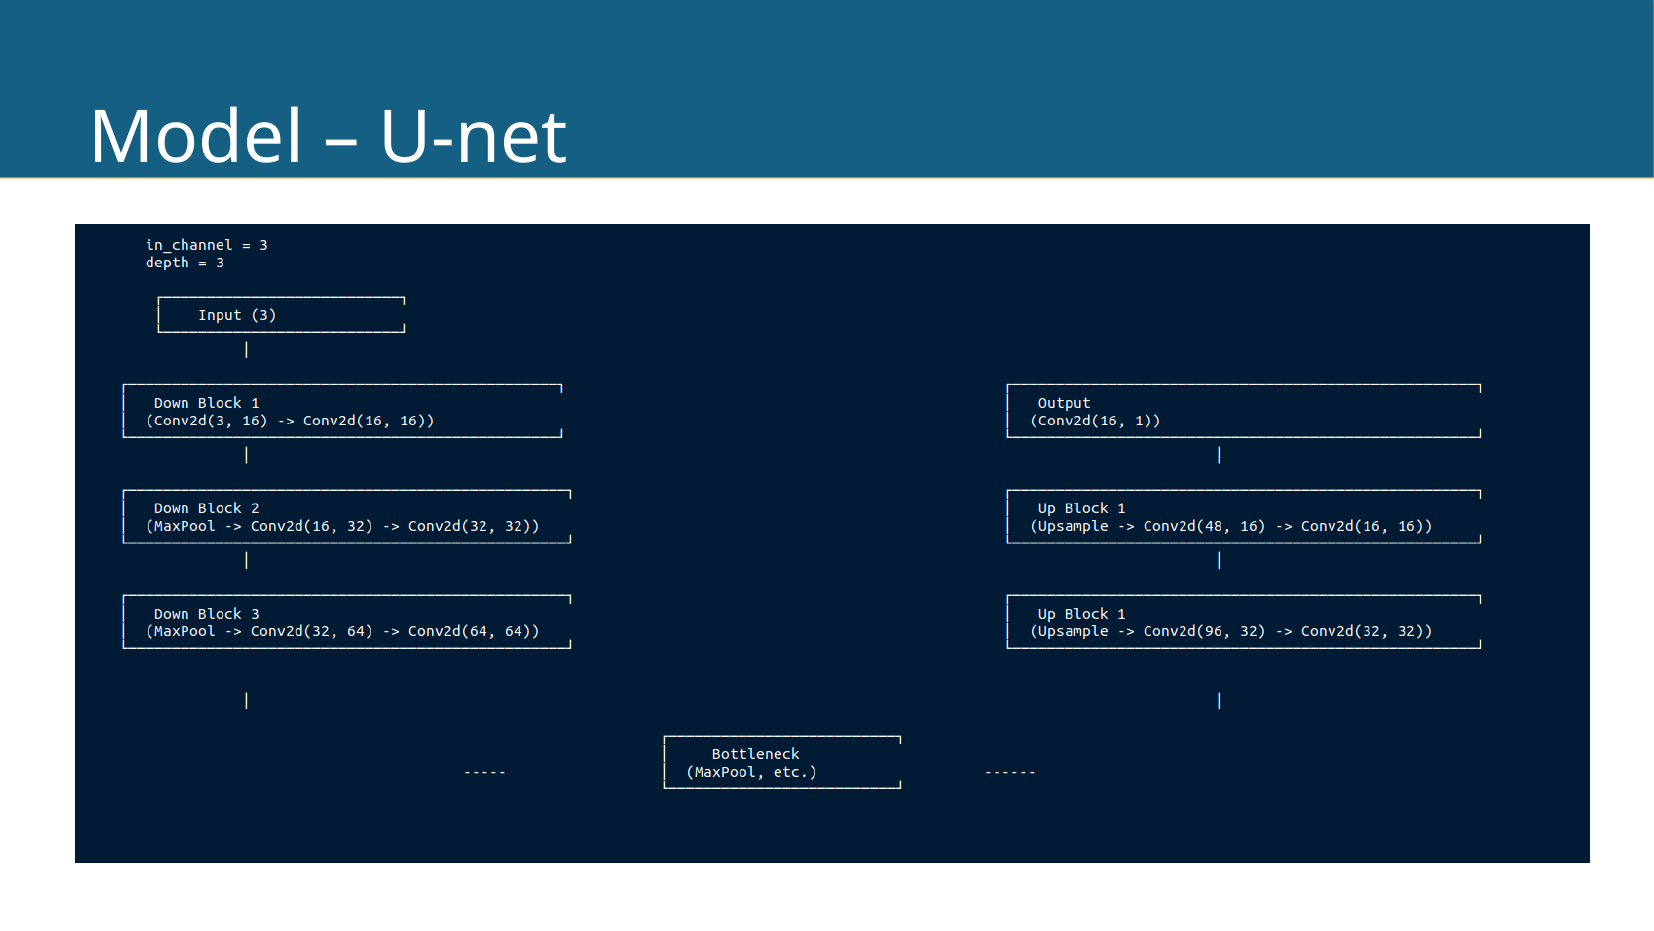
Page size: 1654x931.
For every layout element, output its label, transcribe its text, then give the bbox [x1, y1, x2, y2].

title Model – U-net [88, 14, 1565, 178]
picture [75, 225, 1590, 863]
